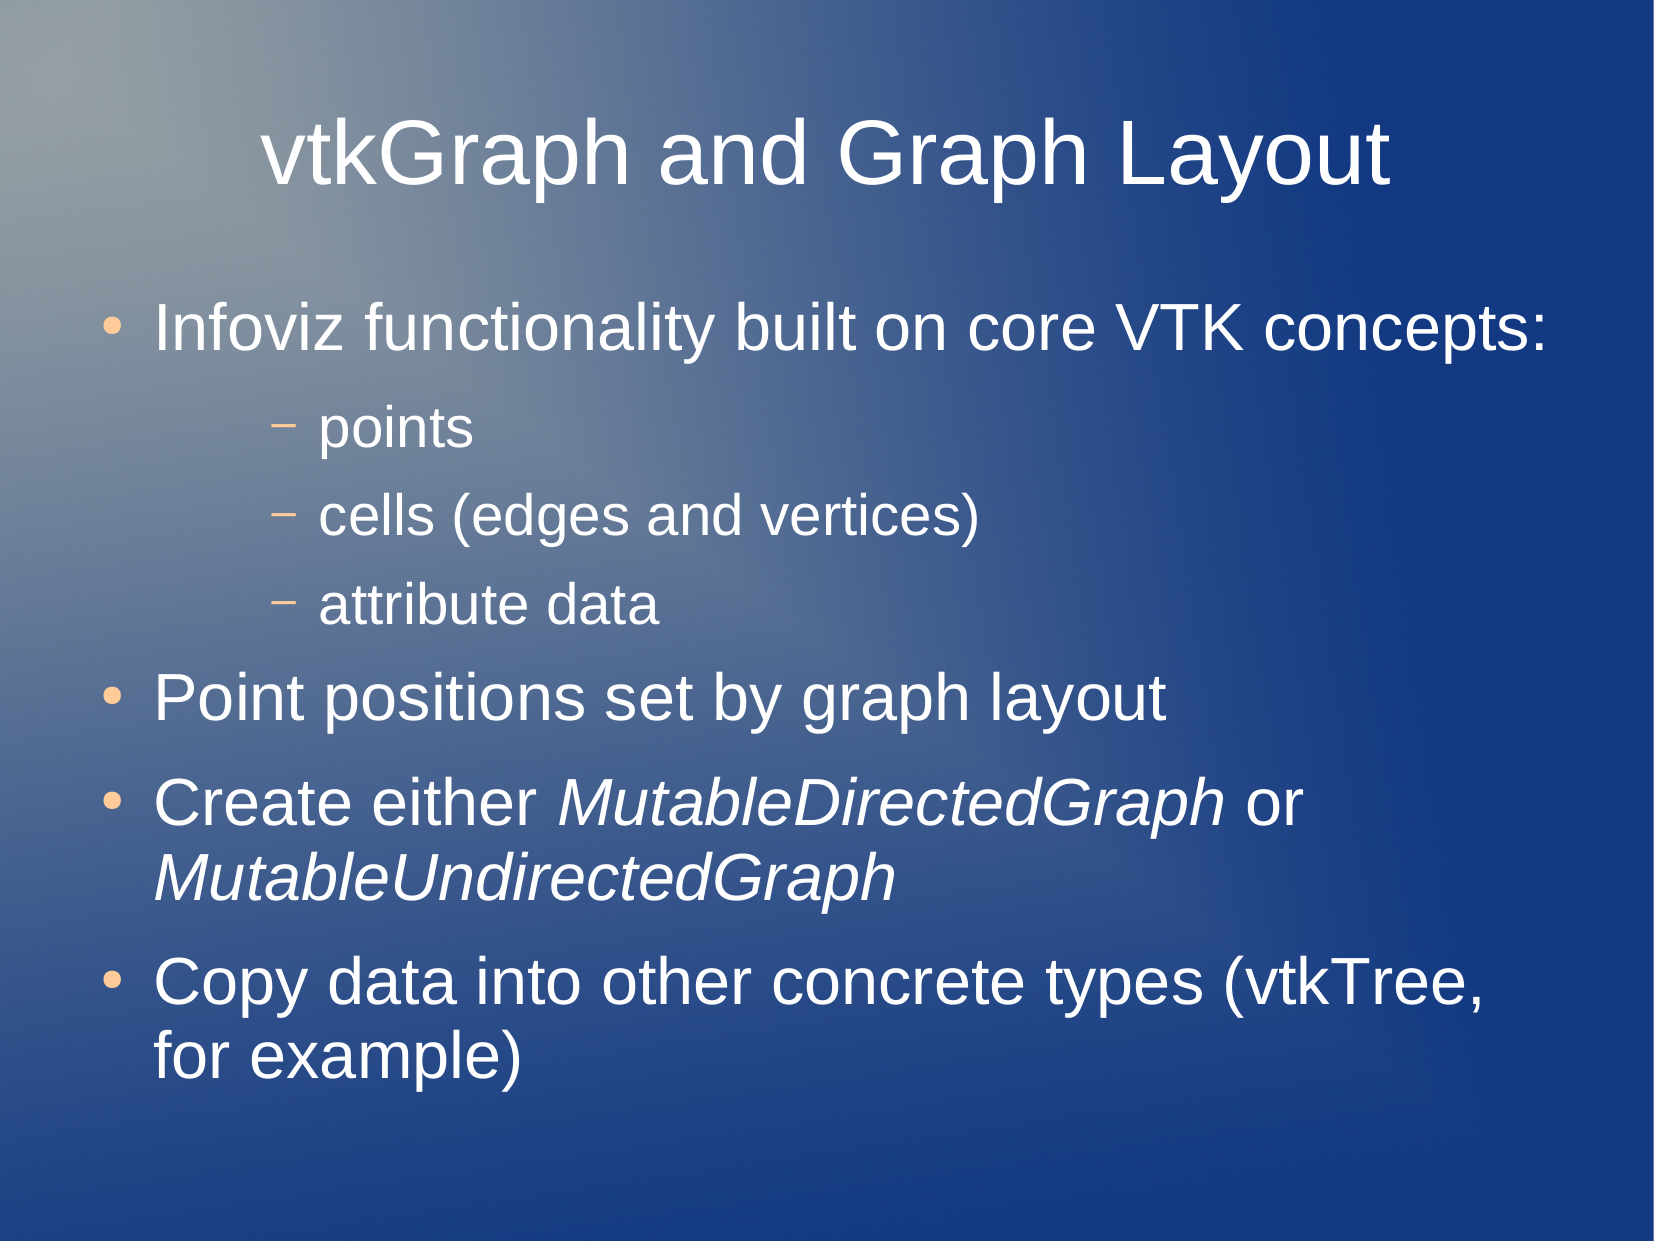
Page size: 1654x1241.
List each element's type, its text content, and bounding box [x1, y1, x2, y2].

picture [0, 0, 1654, 1241]
list Infoviz functionality built on core VTK concepts: points cells (edges and vertices) attribute data Point positions set by graph layout Create either MutableDirectedGraph or MutableUndirectedGraph Copy data into other concrete types (vtkTree, for example) [82, 290, 1571, 1094]
title vtkGraph and Graph Layout [82, 56, 1571, 250]
